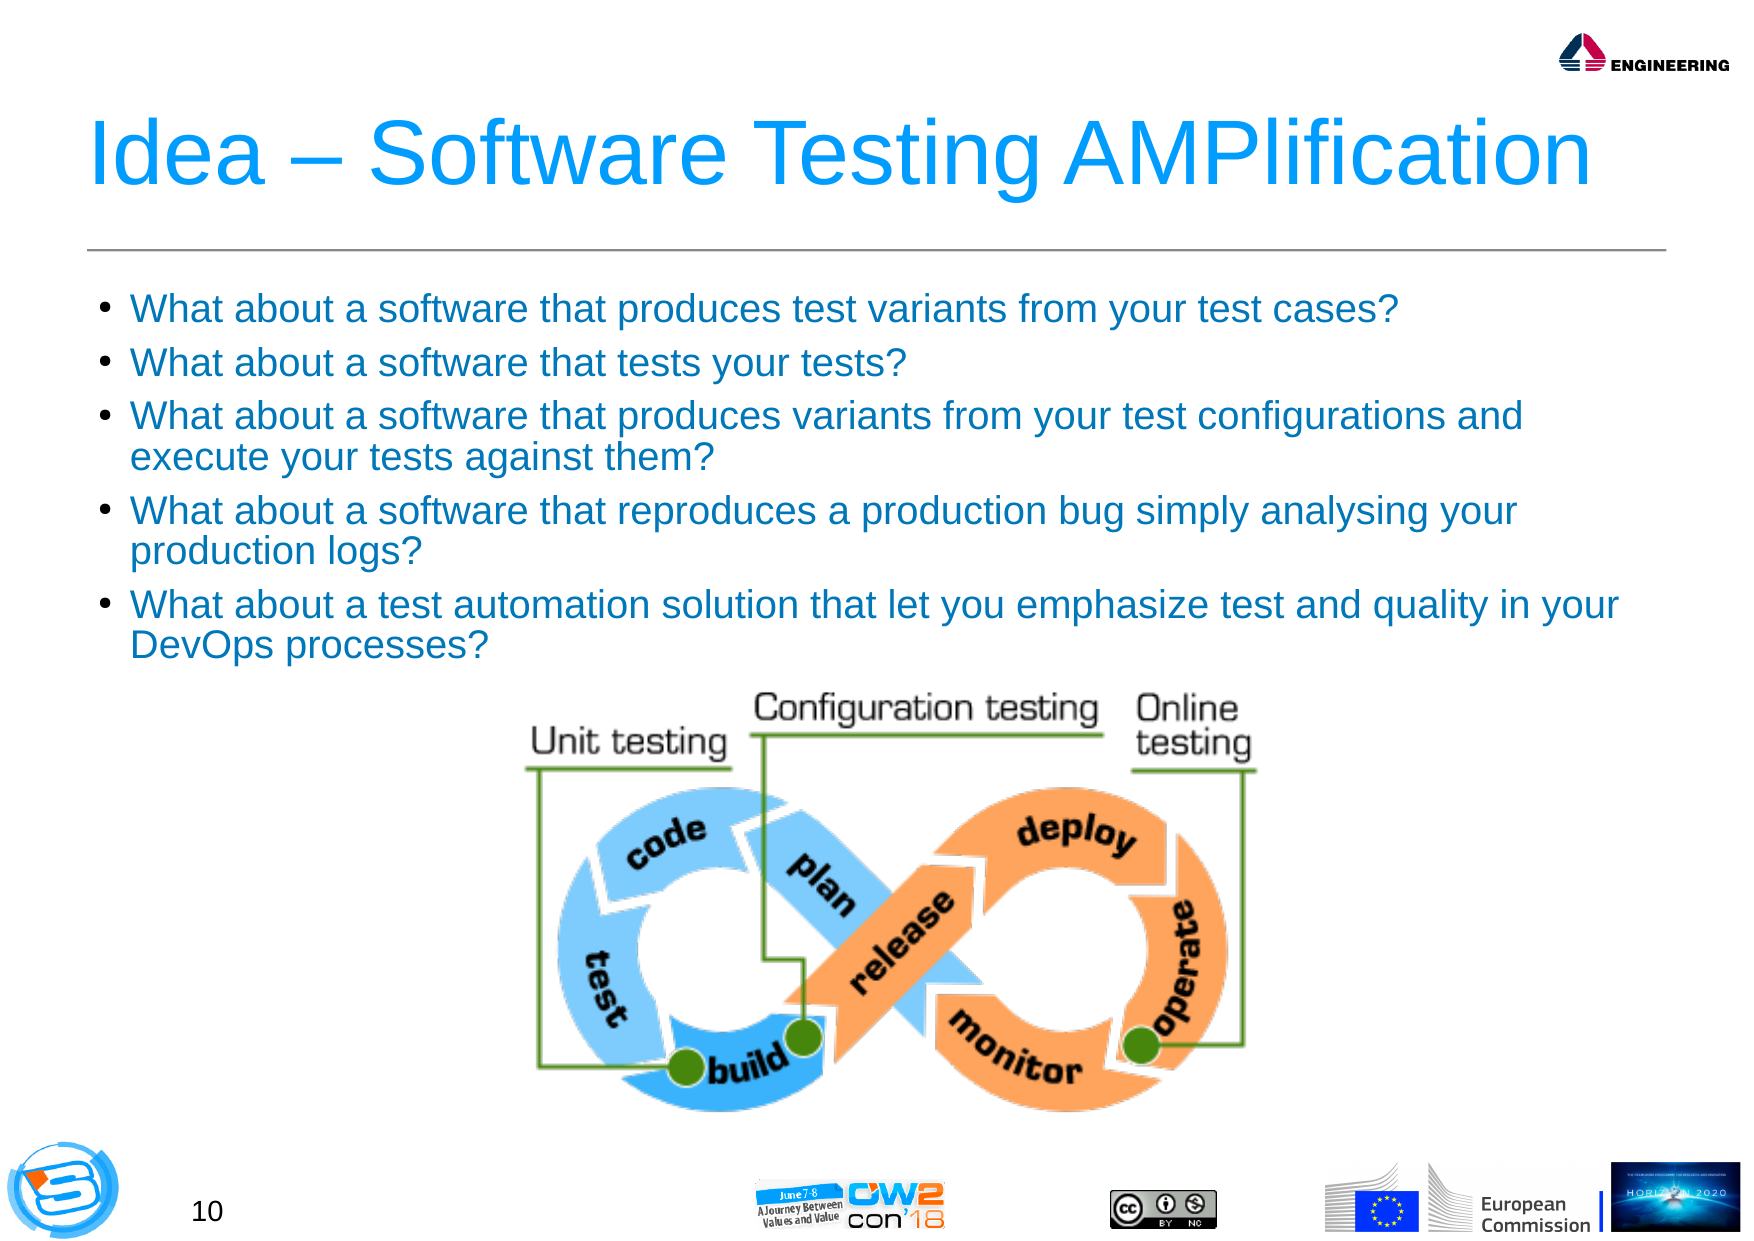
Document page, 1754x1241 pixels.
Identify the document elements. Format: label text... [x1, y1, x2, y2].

picture [1325, 1162, 1603, 1232]
title Idea – Software Testing AMPlification [87, 49, 1667, 257]
picture [4, 1139, 122, 1241]
picture [507, 681, 1270, 1128]
picture [1559, 33, 1729, 71]
picture [1110, 1190, 1217, 1229]
list What about a software that produces test variants from your test cases? What about a software that tests your tests? What about a software that produces variants from your test configurations and execute your tests against them? What about a software that reproduces a production bug simply analysing your production logs? What about a test automation solution that let you emphasize test and quality in your DevOps processes? [87, 290, 1667, 674]
picture [755, 1179, 945, 1229]
picture [1611, 1162, 1741, 1232]
